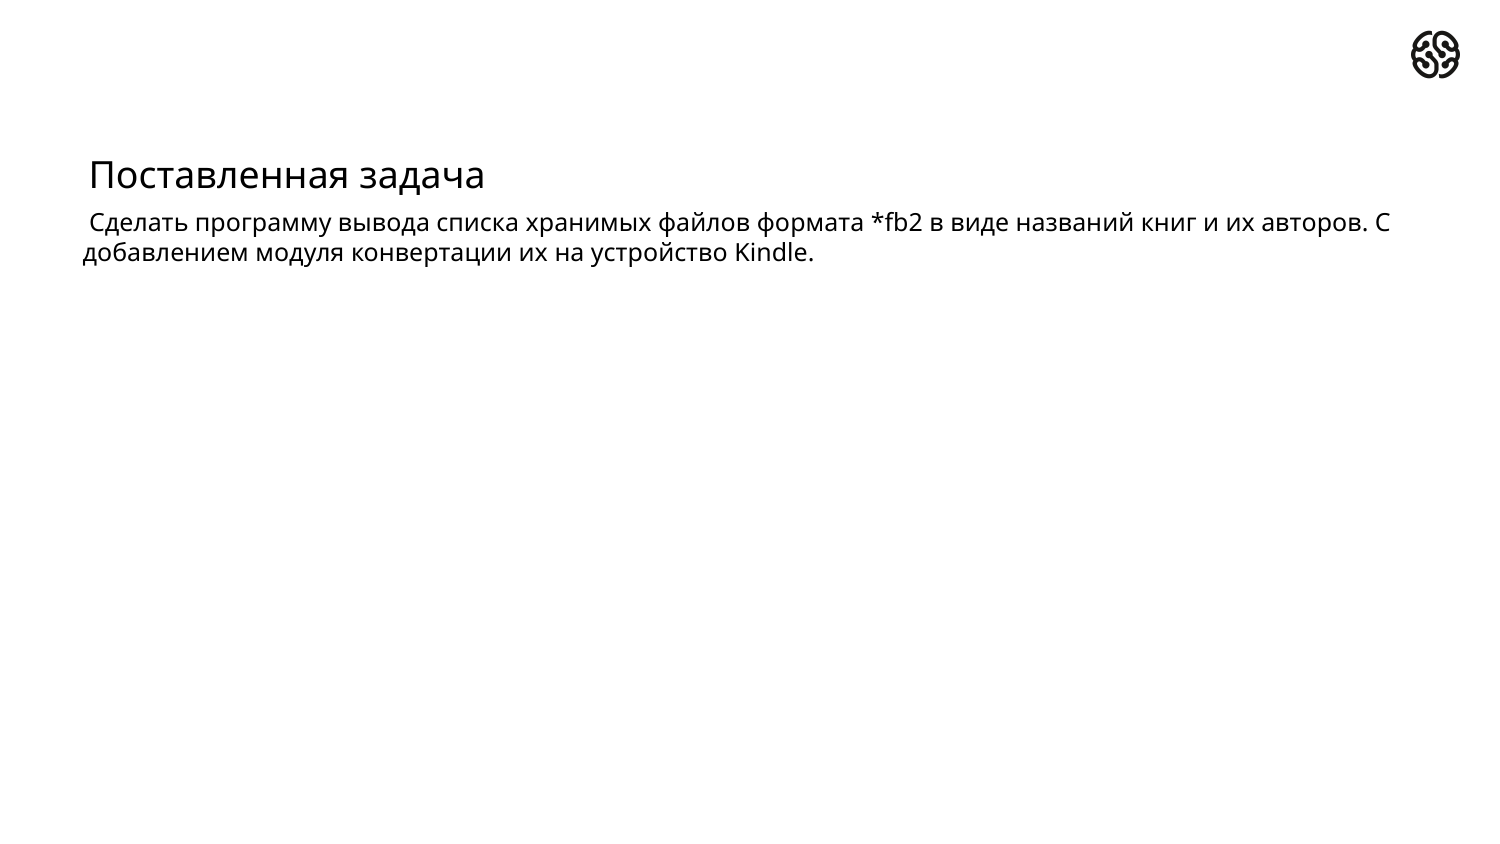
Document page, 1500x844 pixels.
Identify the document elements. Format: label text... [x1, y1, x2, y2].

title Поставленная задача [88, 150, 1412, 292]
subtitle Сделать программу вывода списка хранимых файлов формата *fb2 в виде названий книг и их авторов. С добавлением модуля конвертации их на устройство Kindle. [82, 206, 1406, 739]
picture [1411, 30, 1460, 79]
